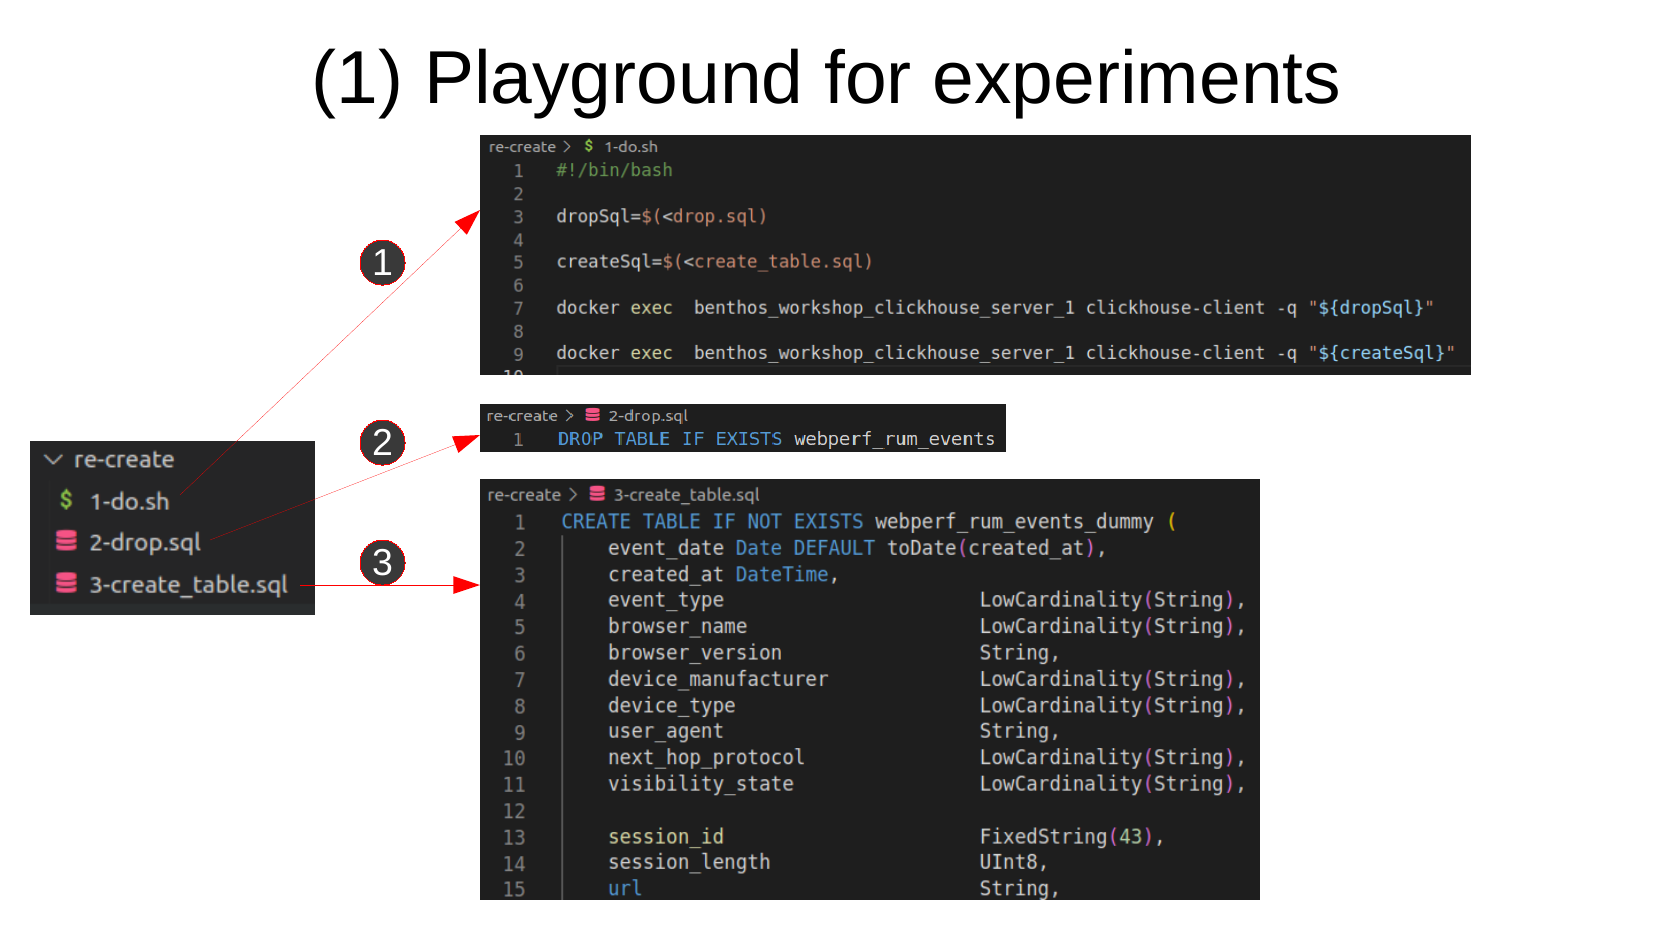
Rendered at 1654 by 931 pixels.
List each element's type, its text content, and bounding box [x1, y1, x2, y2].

picture [480, 479, 1260, 901]
picture [30, 441, 315, 616]
text_box 1 [360, 240, 406, 286]
text_box 2 [360, 420, 406, 466]
text_box 3 [360, 540, 406, 586]
picture [480, 404, 1006, 452]
picture [480, 135, 1471, 376]
title (1) Playground for experiments [82, 0, 1571, 156]
